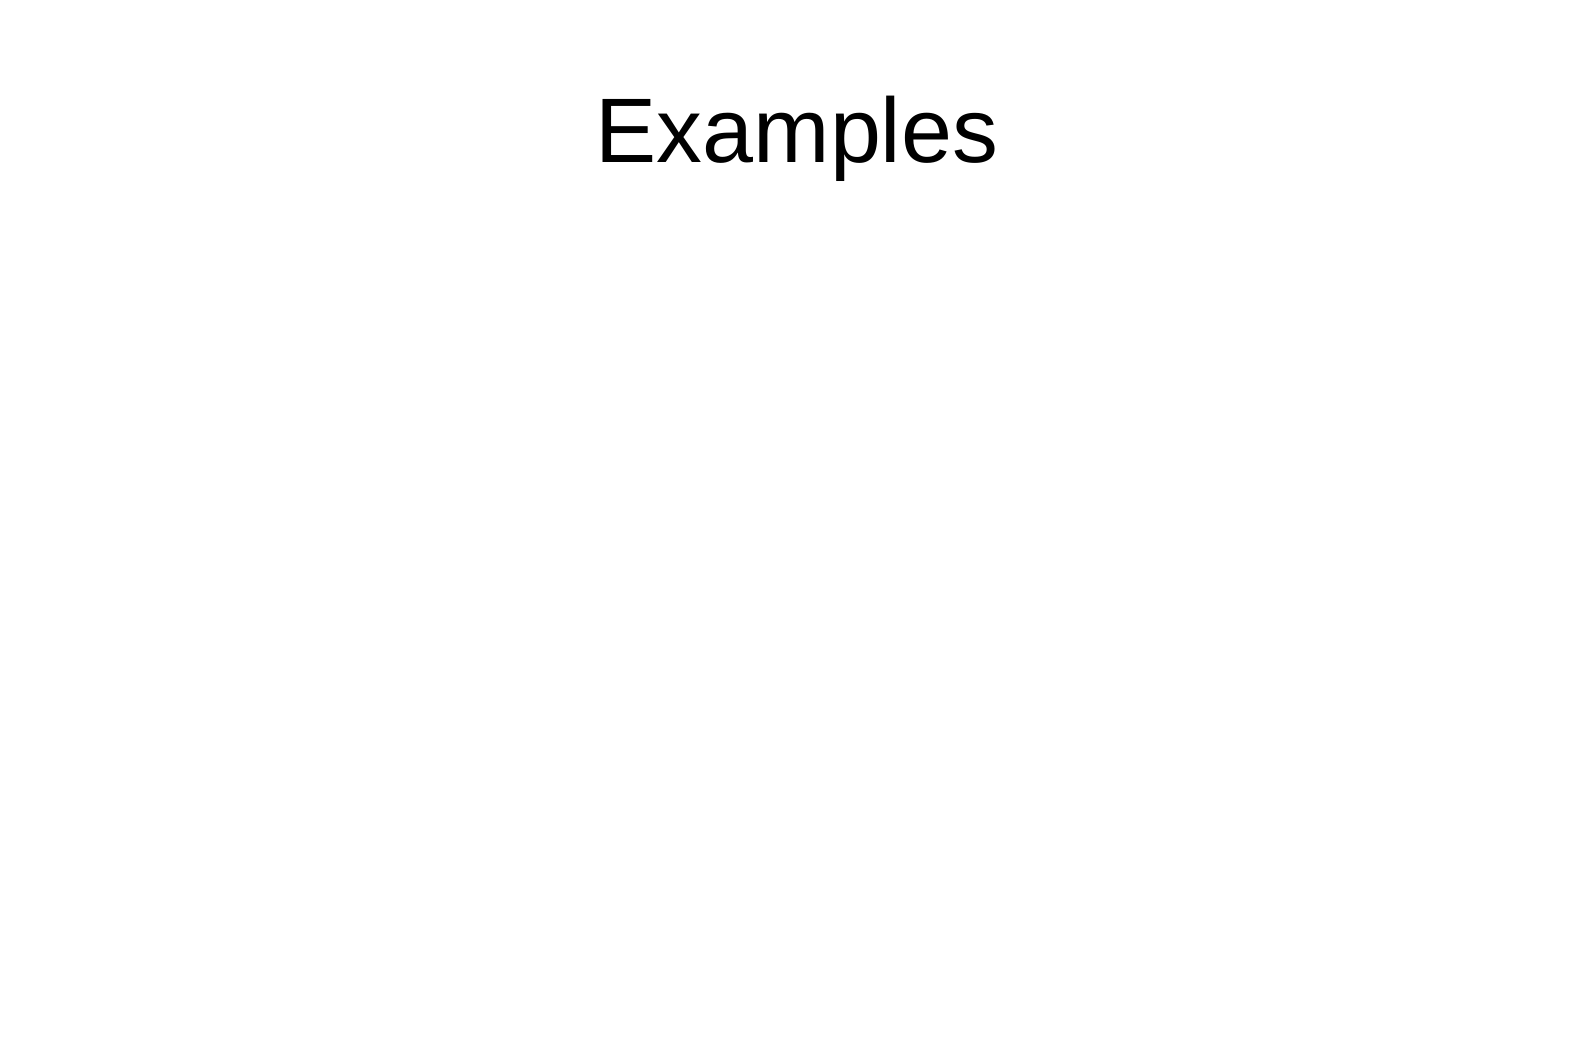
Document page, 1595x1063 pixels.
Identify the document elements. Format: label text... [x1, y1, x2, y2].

title Examples [79, 49, 1515, 213]
